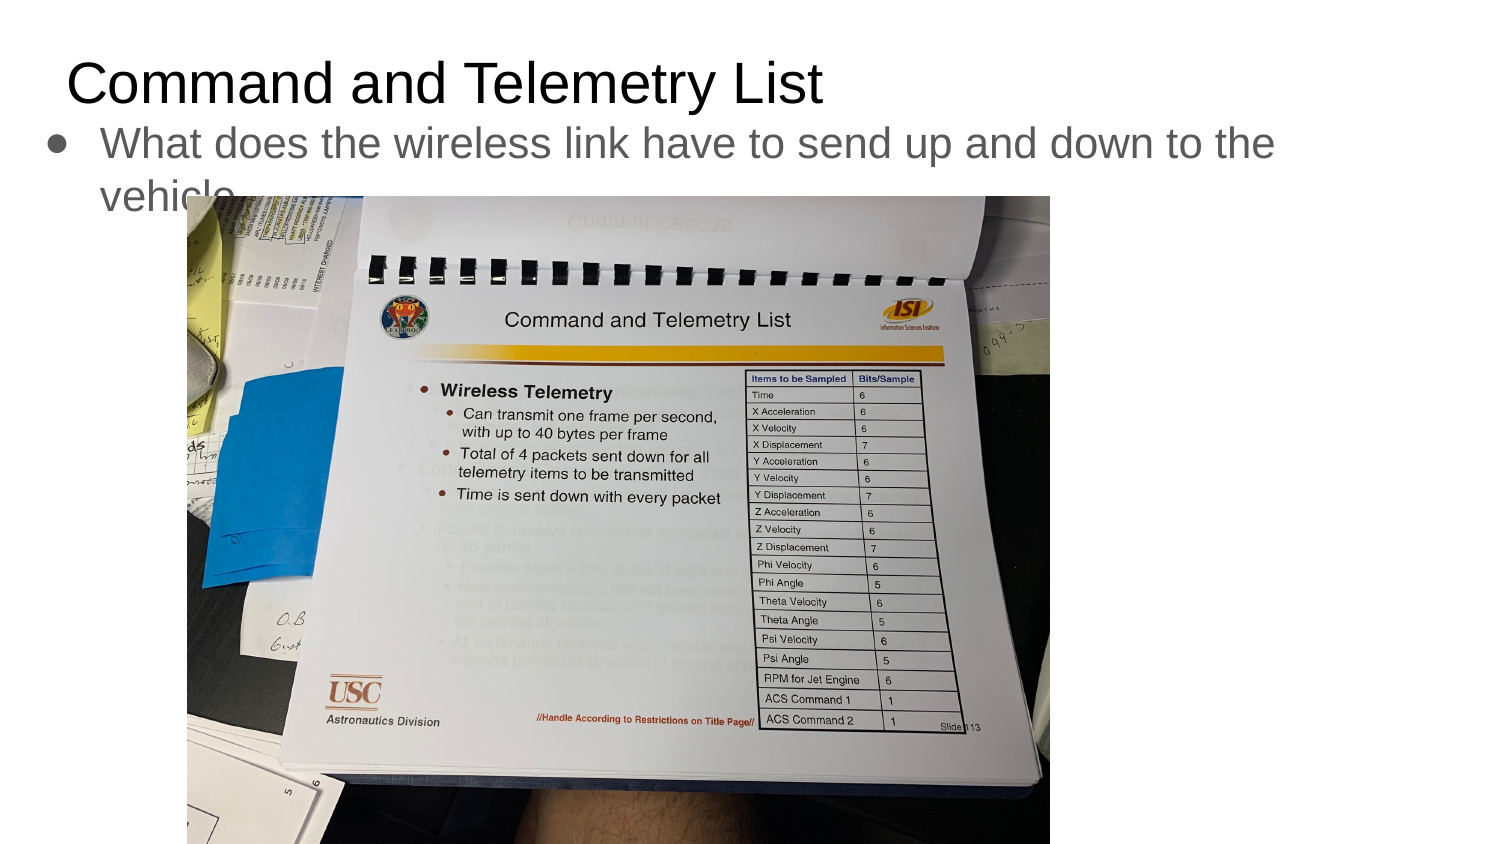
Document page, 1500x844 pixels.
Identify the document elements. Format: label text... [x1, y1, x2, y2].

list What does the wireless link have to send up and down to the vehicle [9, 100, 1408, 661]
picture [187, 196, 1050, 844]
title Command and Telemetry List [51, 29, 1449, 124]
